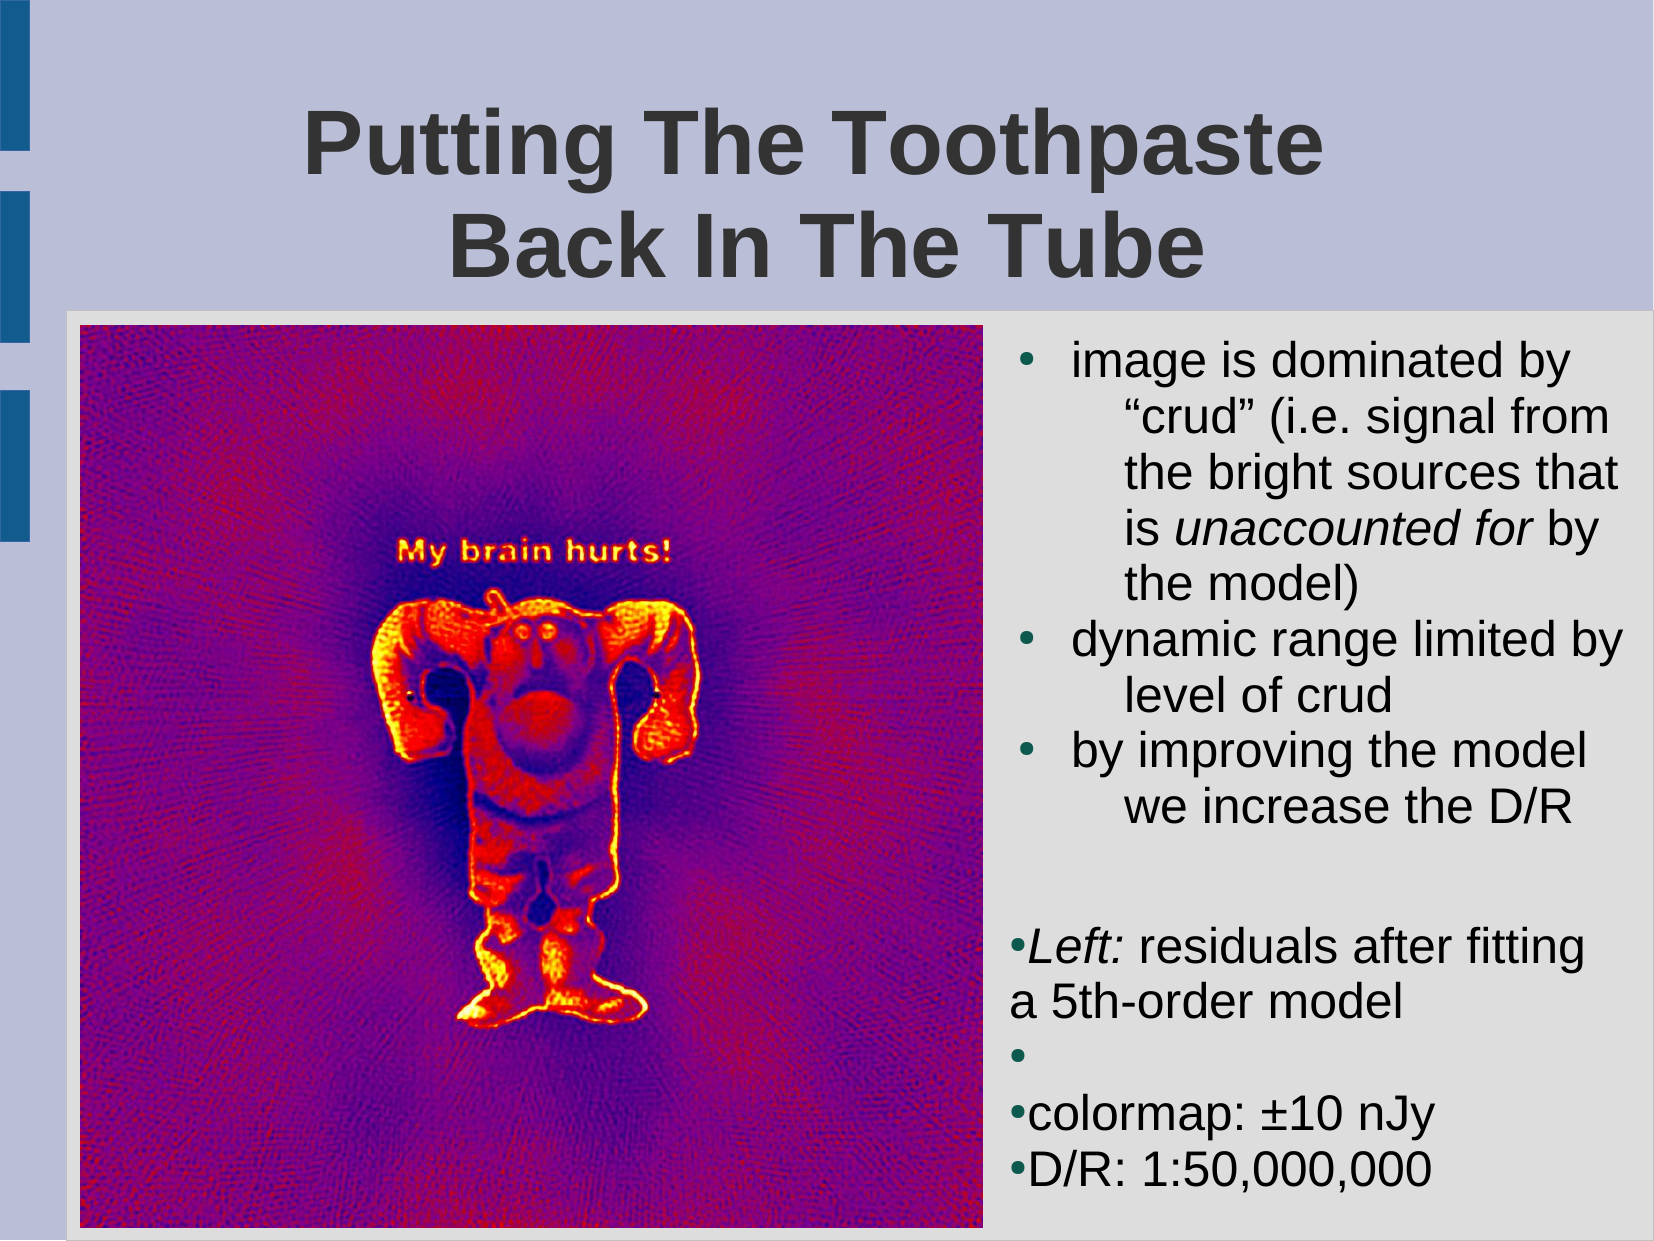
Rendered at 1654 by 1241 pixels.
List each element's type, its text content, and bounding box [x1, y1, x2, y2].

picture [80, 325, 983, 1228]
list Left: residuals after fitting a 5th-order model colormap: ±10 nJy D/R: 1:50,000,000 [1009, 918, 1600, 1211]
title Putting The Toothpaste Back In The Tube [121, 91, 1534, 299]
list image is dominated by “crud” (i.e. signal from the bright sources that is unaccounted for by the model) dynamic range limited by level of crud by improving the model we increase the D/R [982, 332, 1627, 835]
